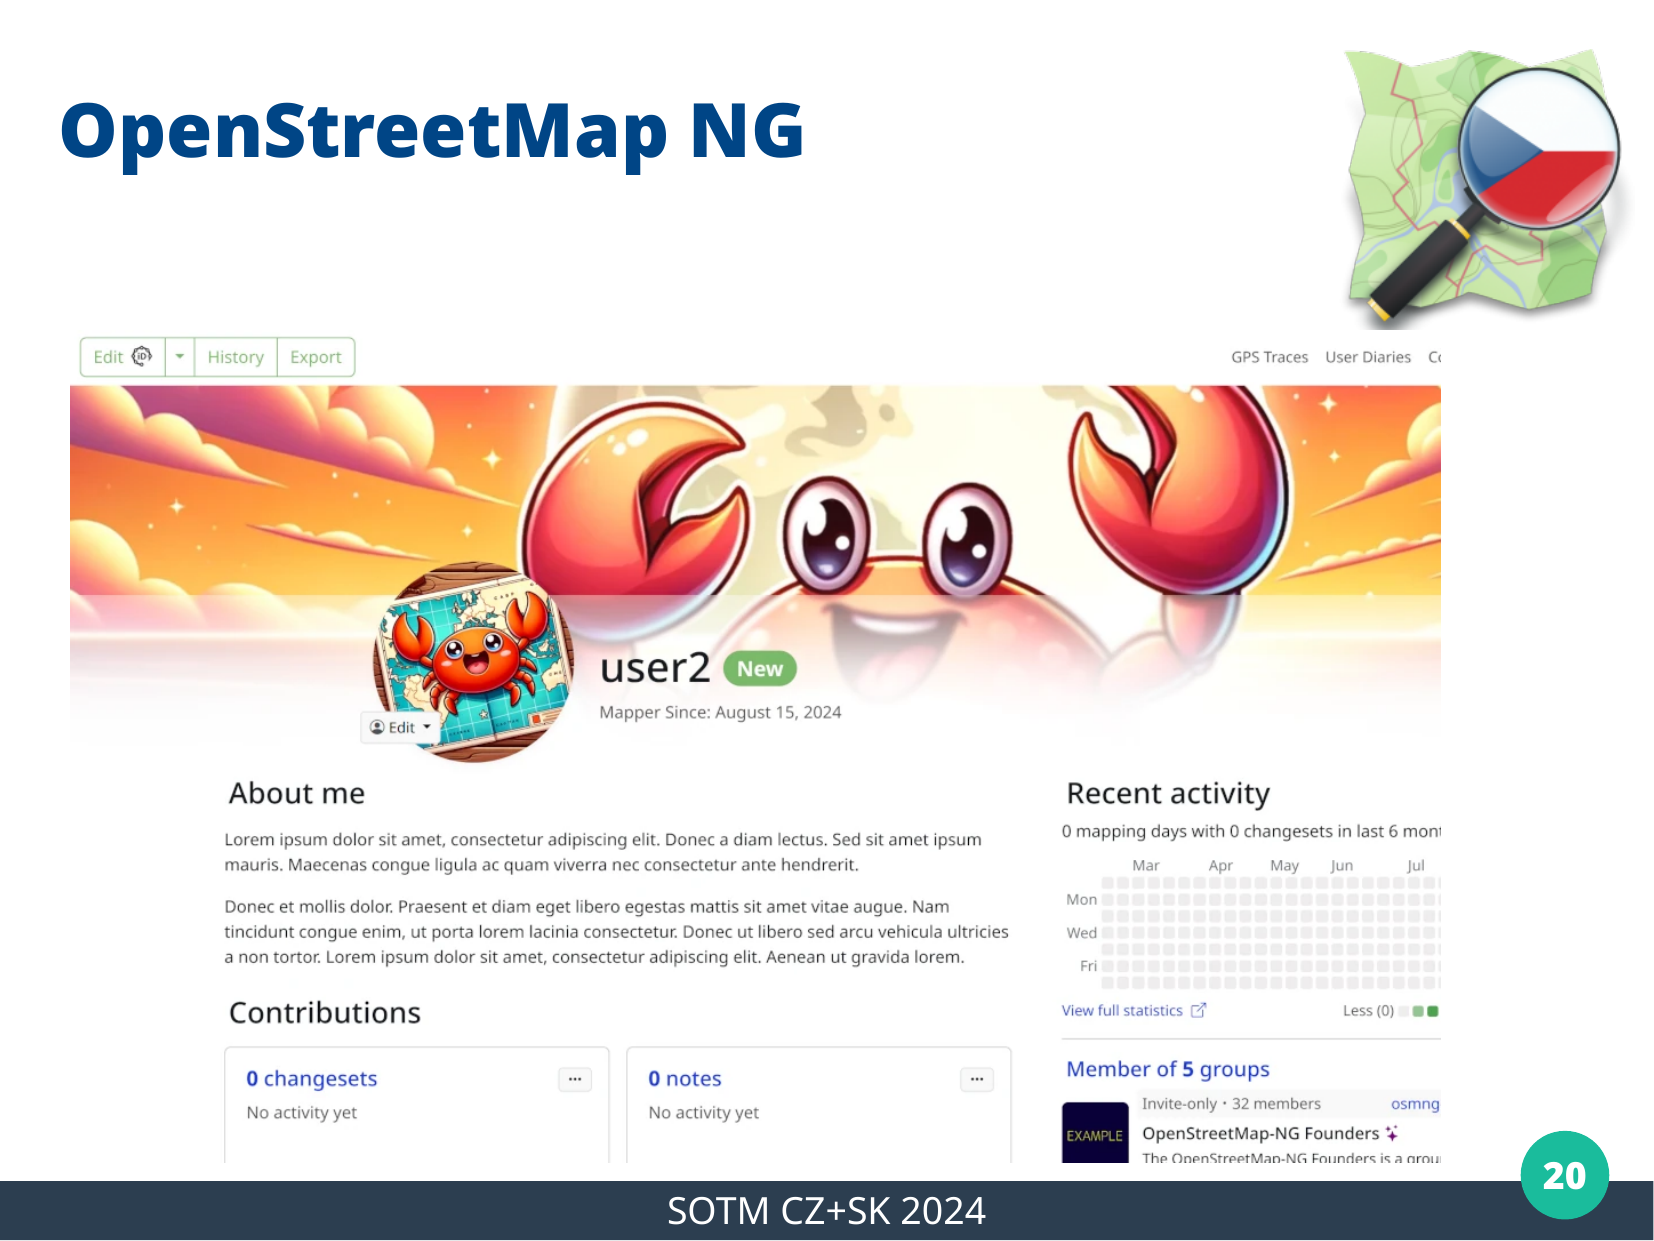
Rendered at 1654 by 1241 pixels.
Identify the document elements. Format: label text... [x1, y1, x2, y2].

picture [70, 49, 1635, 1163]
title OpenStreetMap NG [59, 49, 1347, 207]
